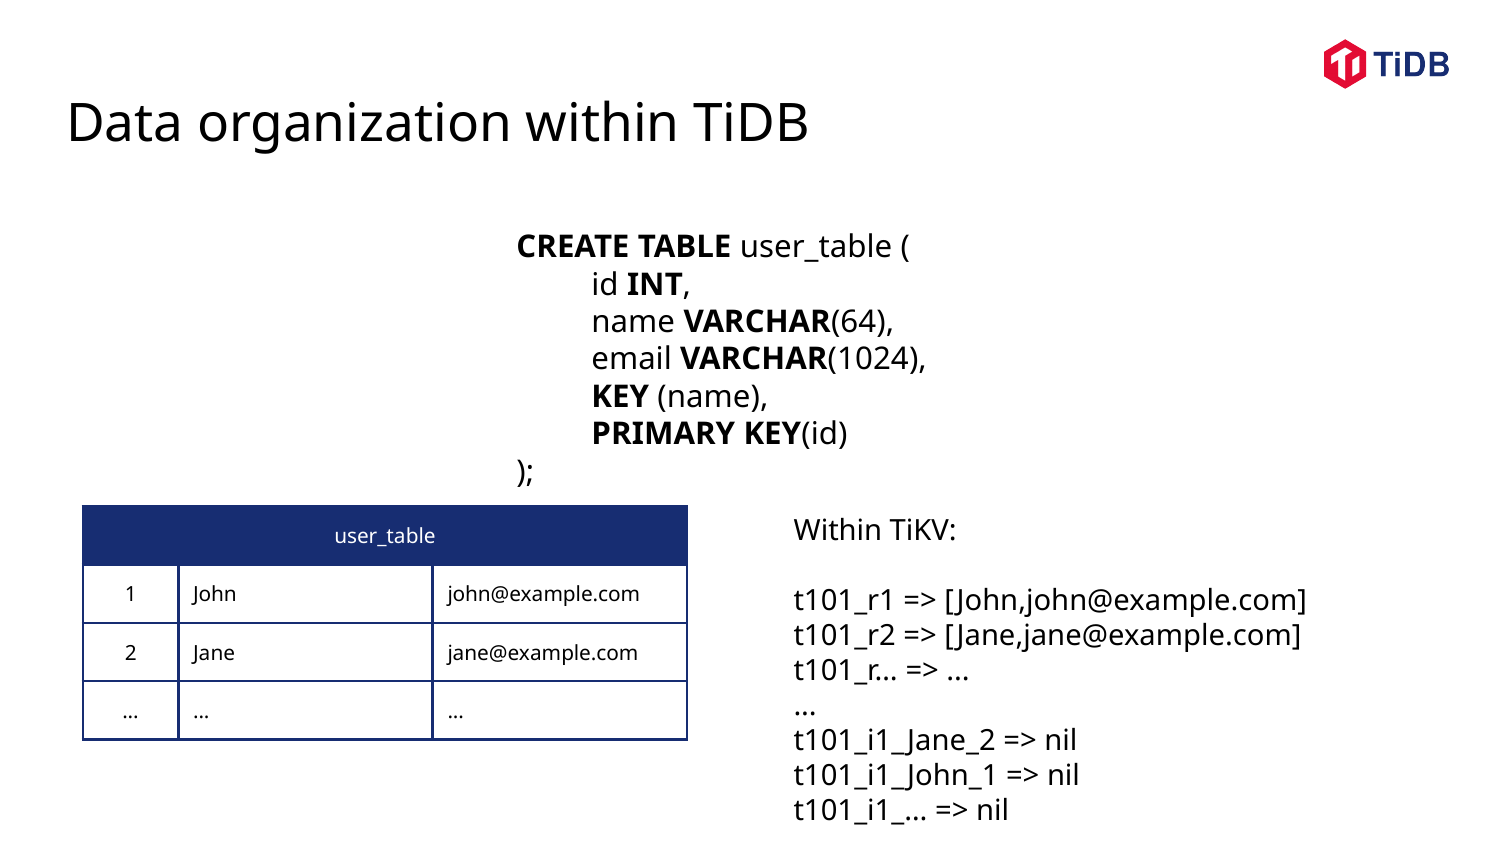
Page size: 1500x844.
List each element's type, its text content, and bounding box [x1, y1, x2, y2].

table_cell Jane [180, 624, 431, 680]
table_cell John [180, 566, 431, 622]
table_cell ... [180, 682, 431, 738]
table_cell ... [434, 682, 686, 738]
title Data organization within TiDB [51, 72, 1449, 167]
table_cell 1 [84, 566, 177, 622]
text_box CREATE TABLE user_table ( id INT, name VARCHAR(64), email VARCHAR(1024), KEY (name), PRIMARY KEY(id) ); [501, 211, 1080, 328]
picture [1324, 39, 1449, 89]
table_cell jane@example.com [434, 624, 686, 680]
table_cell 2 [84, 624, 177, 680]
table_header user_table [84, 508, 686, 563]
table_cell ... [84, 682, 177, 738]
table_cell john@example.com [434, 566, 686, 622]
text_box Within TiKV: t101_r1 => [John,john@example.com] t101_r2 => [Jane,jane@example.com] t101_r… => ... ... t101_i1_Jane_2 => nil t101_i1_John_1 => nil t101_i1_… => nil [778, 496, 1475, 722]
